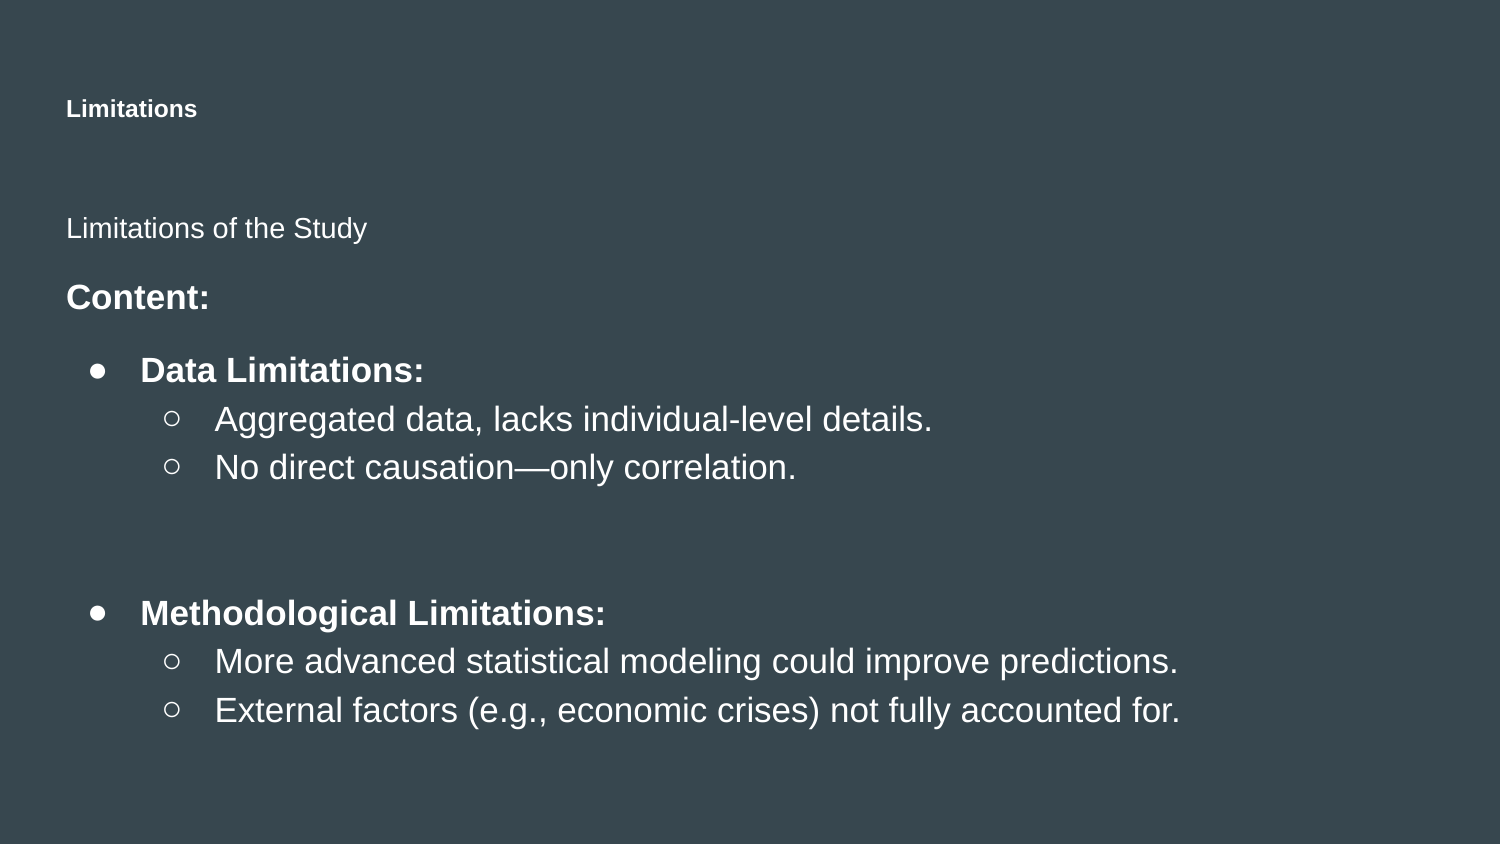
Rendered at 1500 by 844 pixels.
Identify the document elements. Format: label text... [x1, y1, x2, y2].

list Limitations of the Study Content: Data Limitations: Aggregated data, lacks individual-level details. No direct causation—only correlation. Methodological Limitations: More advanced statistical modeling could improve predictions. External factors (e.g., economic crises) not fully accounted for. [51, 189, 1449, 750]
title Limitations [51, 72, 1449, 167]
